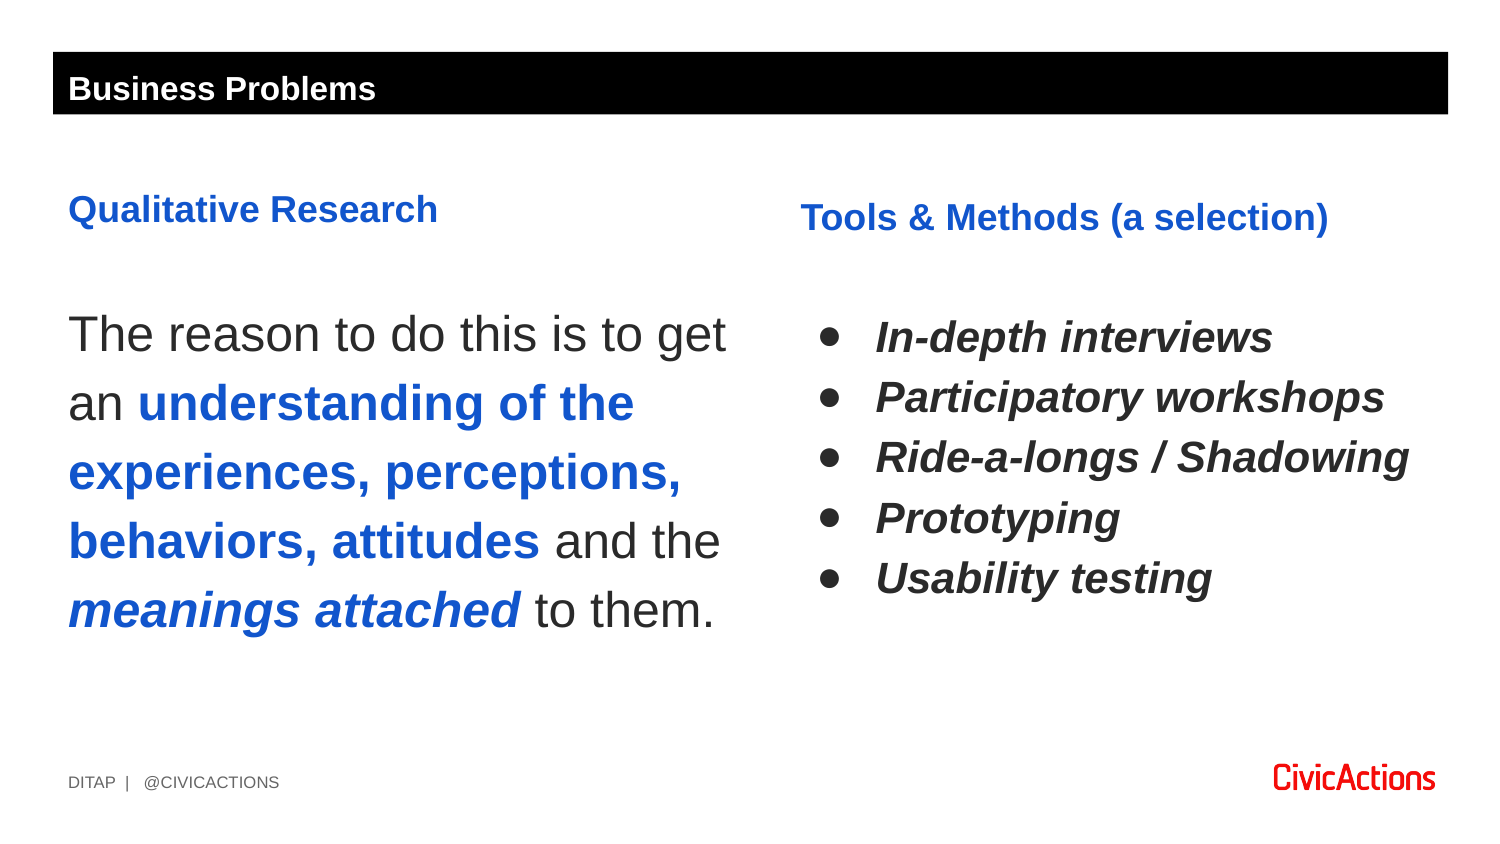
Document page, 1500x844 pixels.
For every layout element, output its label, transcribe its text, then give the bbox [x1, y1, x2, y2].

title Business Problems [53, 51, 1449, 115]
text_box Tools & Methods (a selection) In-depth interviews Participatory workshops Ride-a-longs / Shadowing Prototyping Usability testing [785, 171, 1449, 792]
text_box Qualitative Research The reason to do this is to get an understanding of the experiences, perceptions, behaviors, attitudes and the meanings attached to them. [53, 162, 766, 656]
